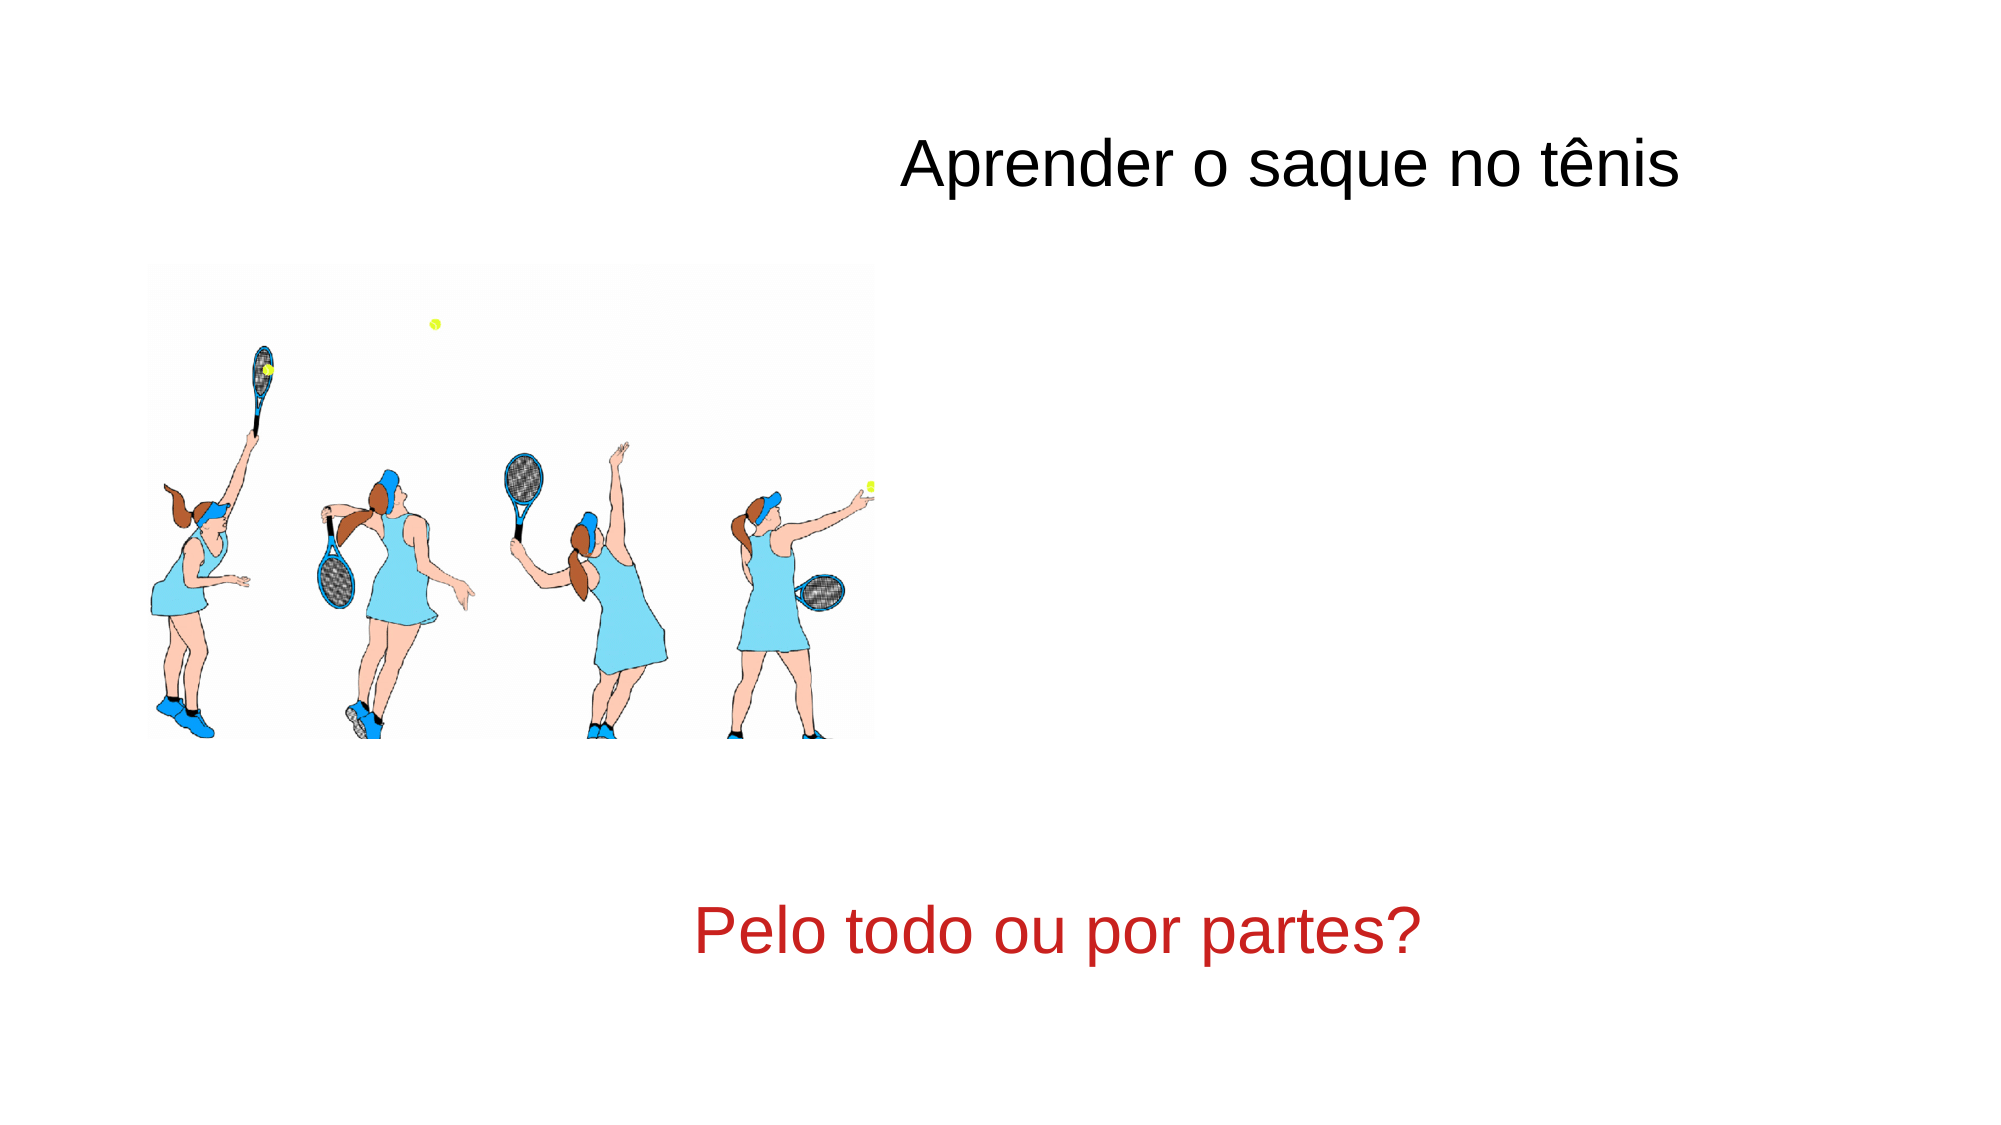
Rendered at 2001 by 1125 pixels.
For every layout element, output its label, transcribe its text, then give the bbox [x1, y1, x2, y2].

text_box Pelo todo ou por partes? [679, 885, 1439, 975]
picture [147, 264, 875, 739]
text_box Aprender o saque no tênis [885, 118, 1697, 208]
